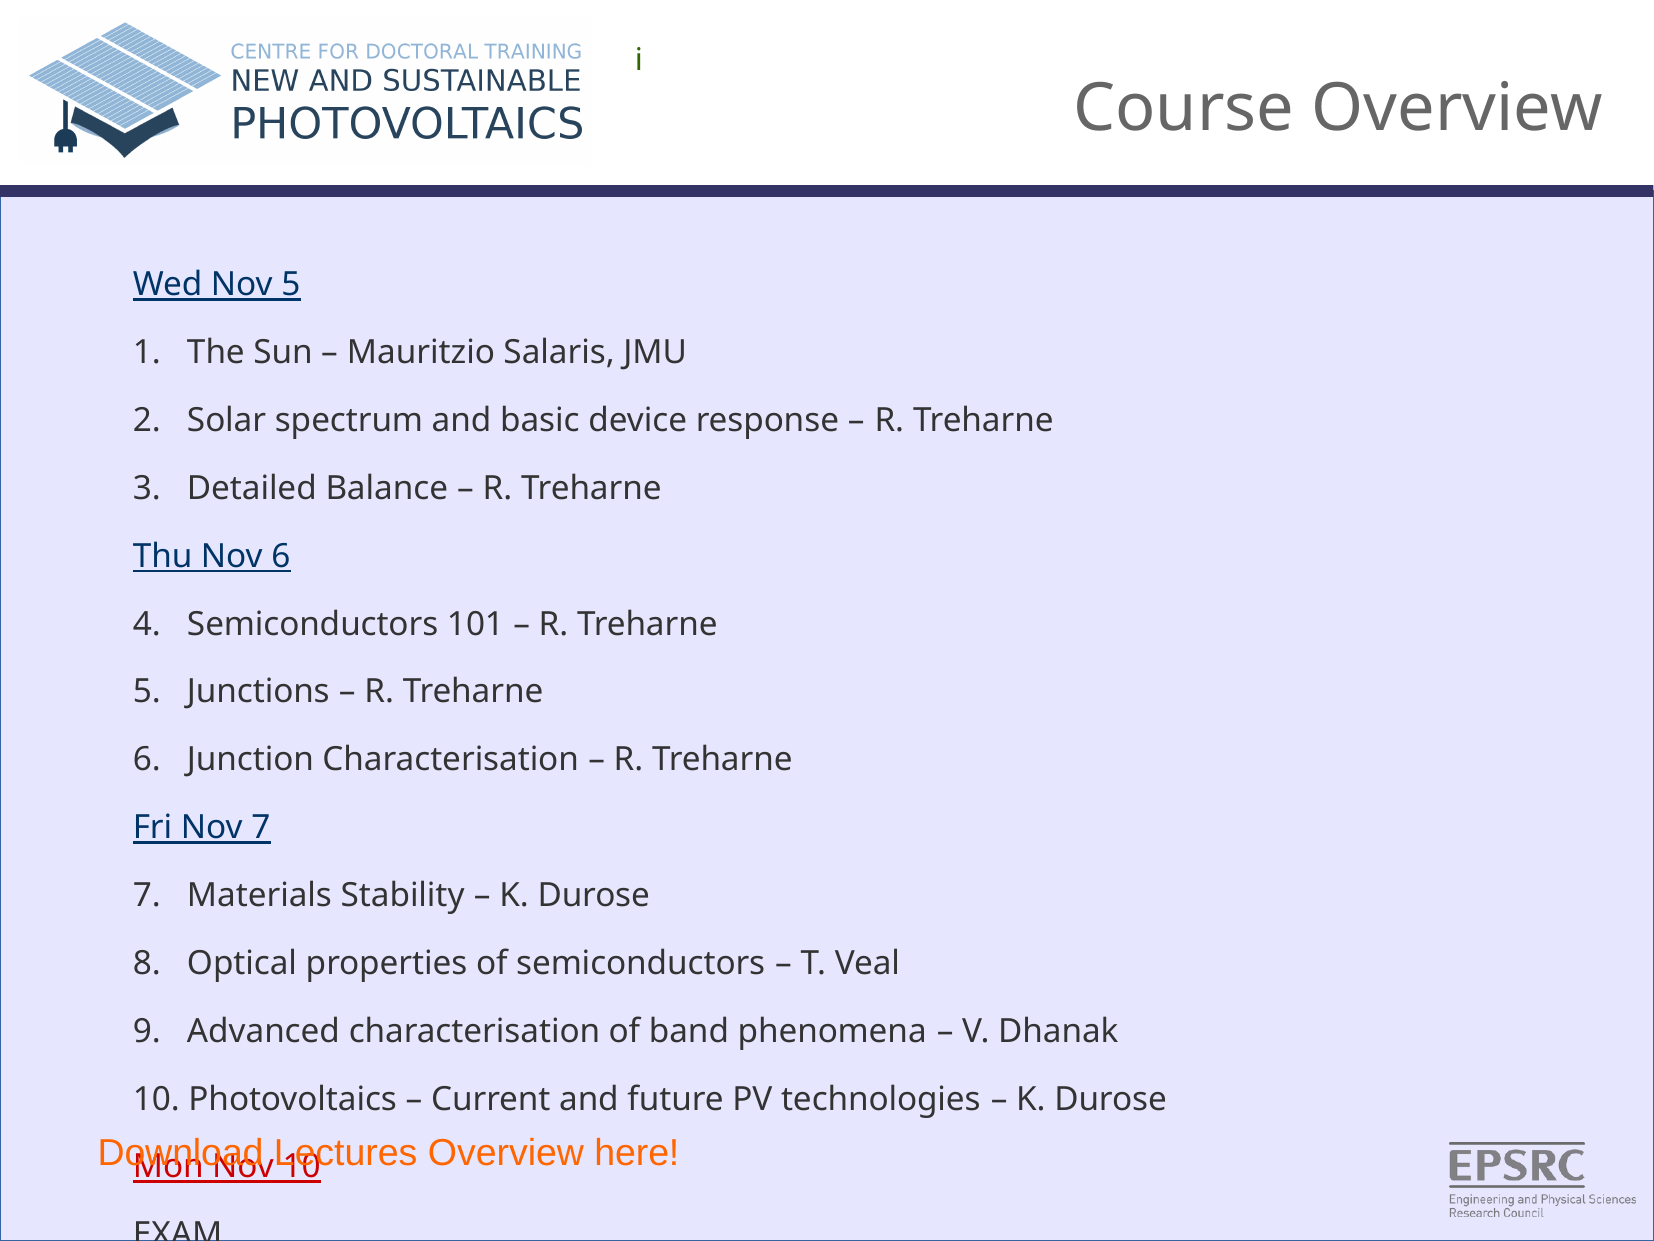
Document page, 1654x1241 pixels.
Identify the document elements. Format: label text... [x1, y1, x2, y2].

text_box [210, 1226, 216, 1241]
text_box [0, 197, 1654, 1241]
picture [19, 17, 591, 166]
text_box [198, 1226, 204, 1241]
text_box Wed Nov 5 1. The Sun – Mauritzio Salaris, JMU 2. Solar spectrum and basic device response – R. Treharne 3. Detailed Balance – R. Treharne Thu Nov 6 4. Semiconductors 101 – R. Treharne 5. Junctions – R. Treharne 6. Junction Characterisation – R. Treharne Fri Nov 7 7. Materials Stability – K. Durose 8. Optical properties of semiconductors – T. Veal 9. Advanced characterisation of band phenomena – V. Dhanak 10. Photovoltaics – Current and future PV technologies – K. Durose Mon Nov 10 EXAM [118, 230, 1489, 1070]
text_box i [620, 29, 880, 80]
text_box [177, 1225, 184, 1235]
picture [1449, 1142, 1636, 1217]
text_box Download Lectures Overview here! [82, 1124, 695, 1182]
text_box Course Overview [767, 51, 1619, 142]
text_box [157, 1235, 164, 1241]
